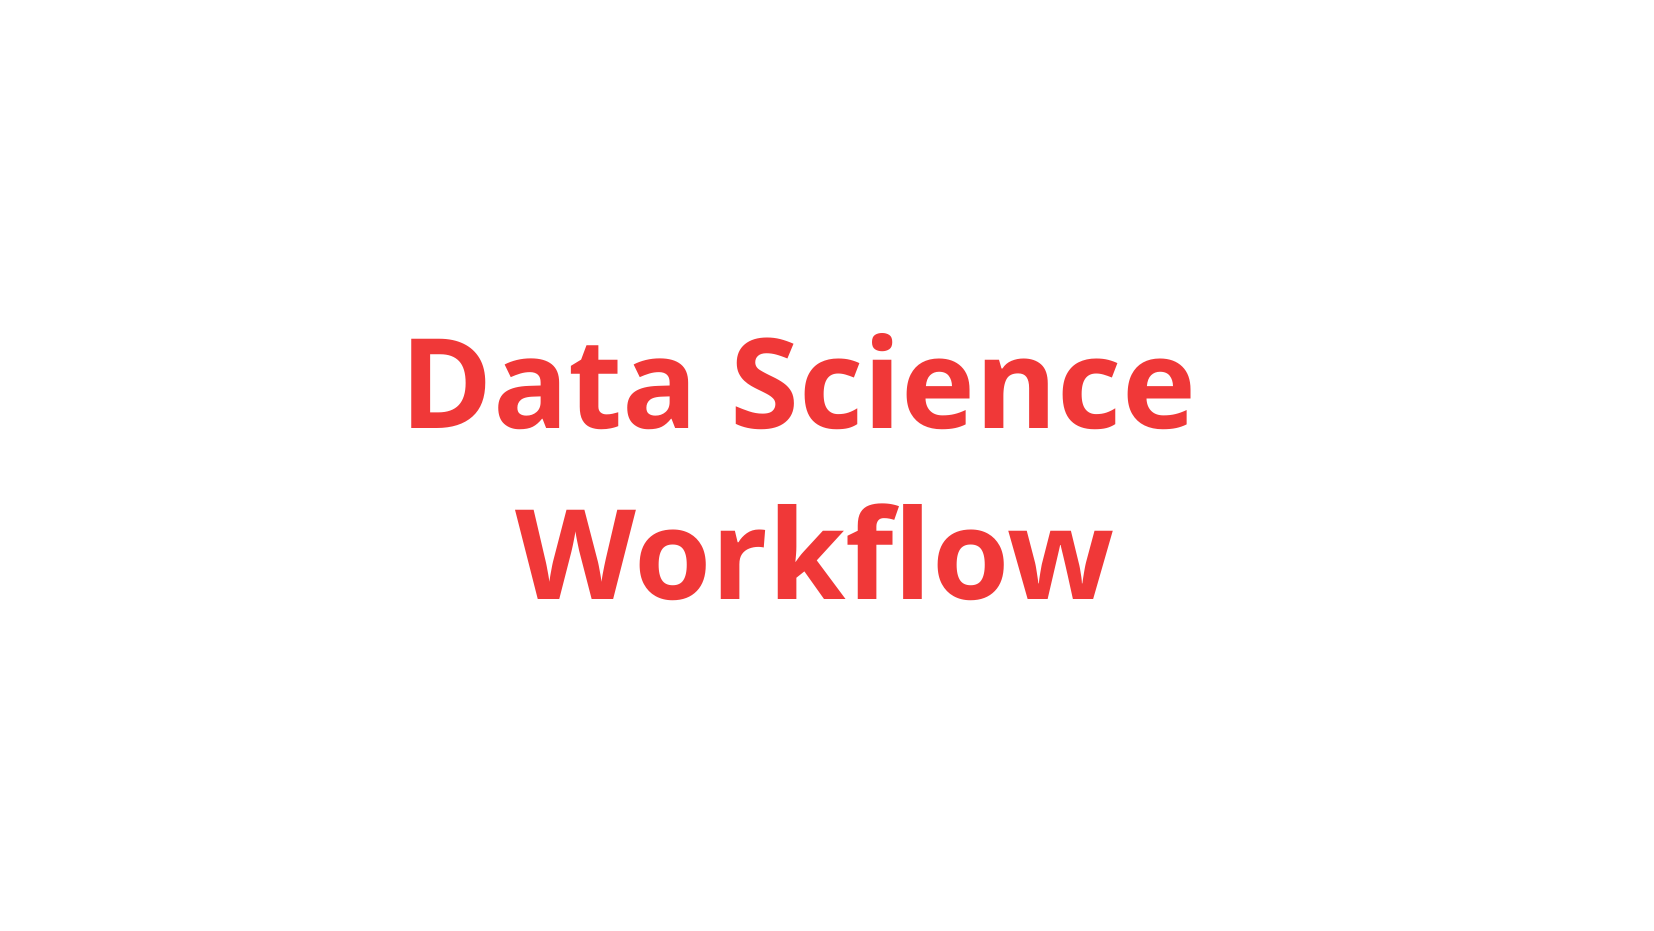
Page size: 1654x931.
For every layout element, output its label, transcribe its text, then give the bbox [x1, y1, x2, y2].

title Data Science Workflow [70, 300, 1560, 631]
subtitle [82, 37, 1571, 757]
